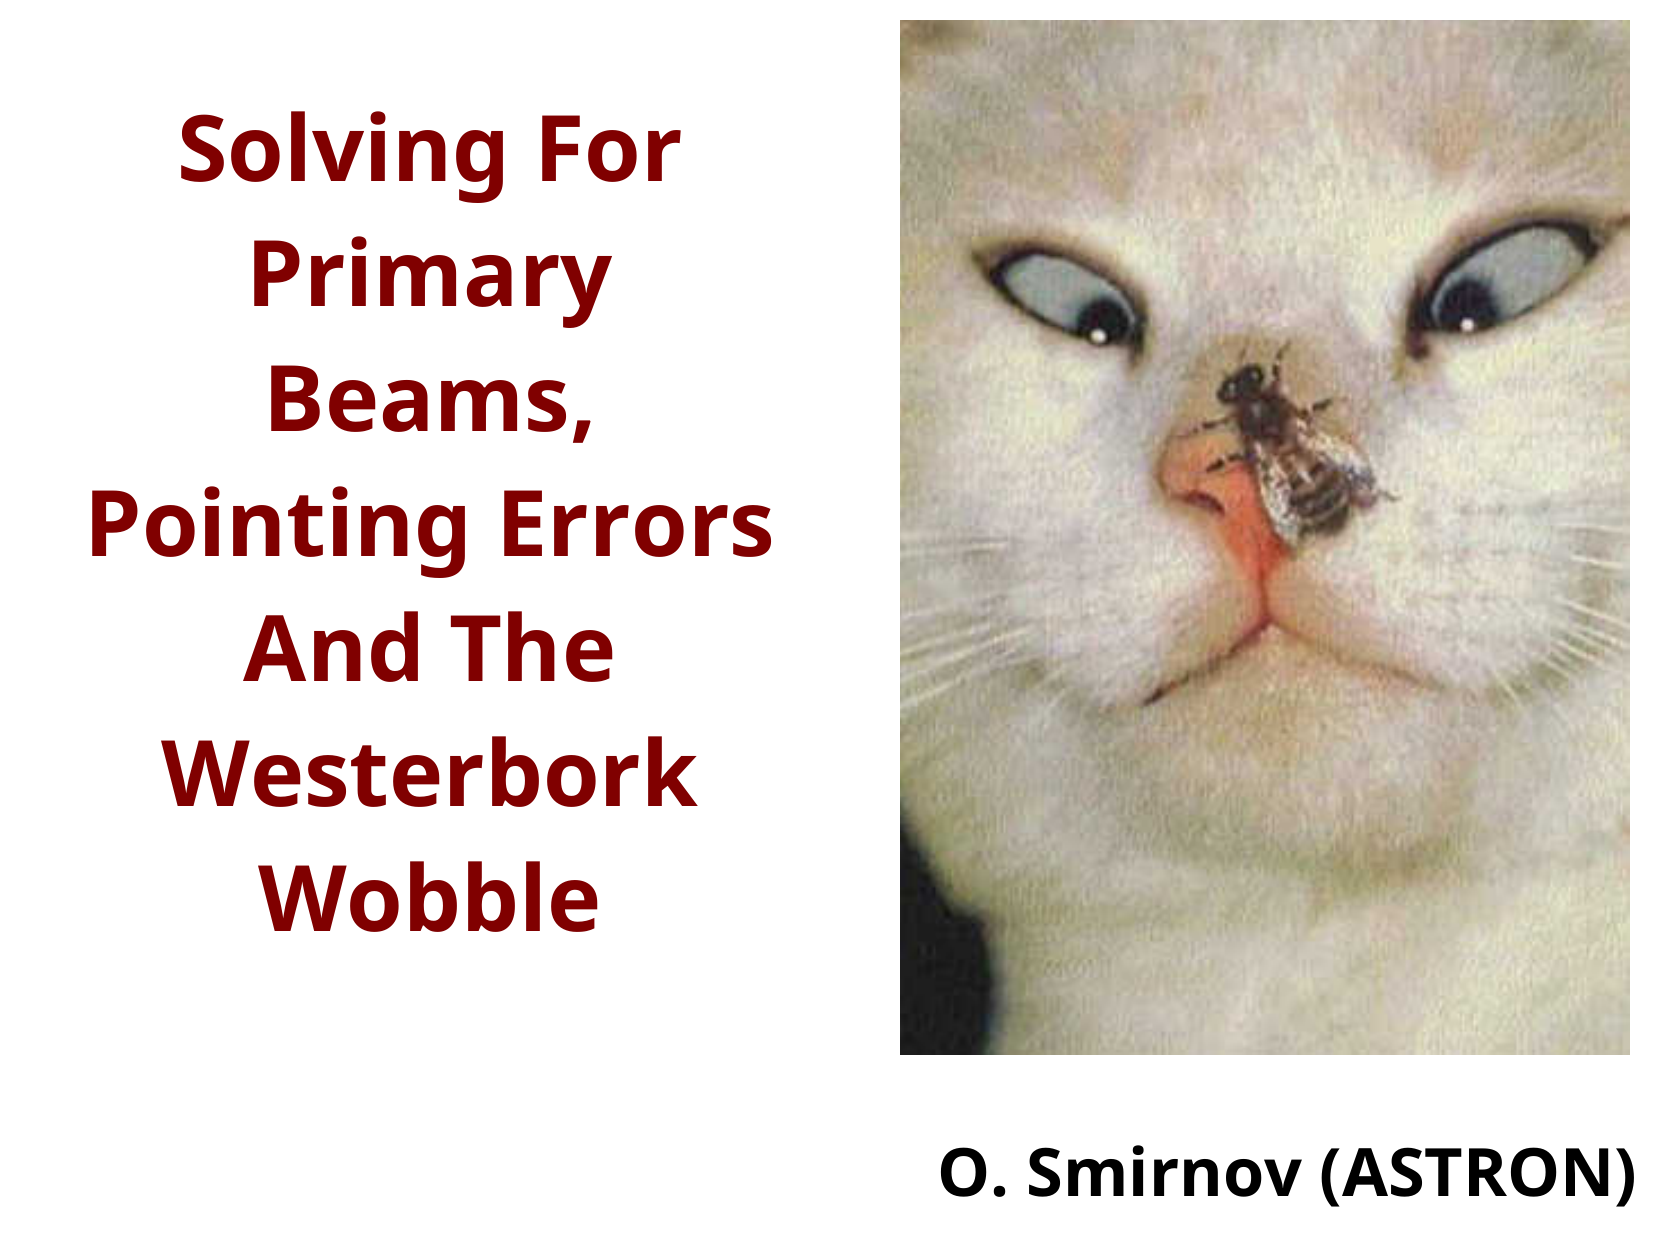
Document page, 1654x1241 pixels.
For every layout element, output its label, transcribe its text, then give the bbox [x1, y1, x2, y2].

list O. Smirnov (ASTRON) [75, 1125, 1639, 1238]
title Solving For Primary Beams, Pointing Errors And The Westerbork Wobble [75, 75, 786, 968]
picture [900, 20, 1630, 1055]
